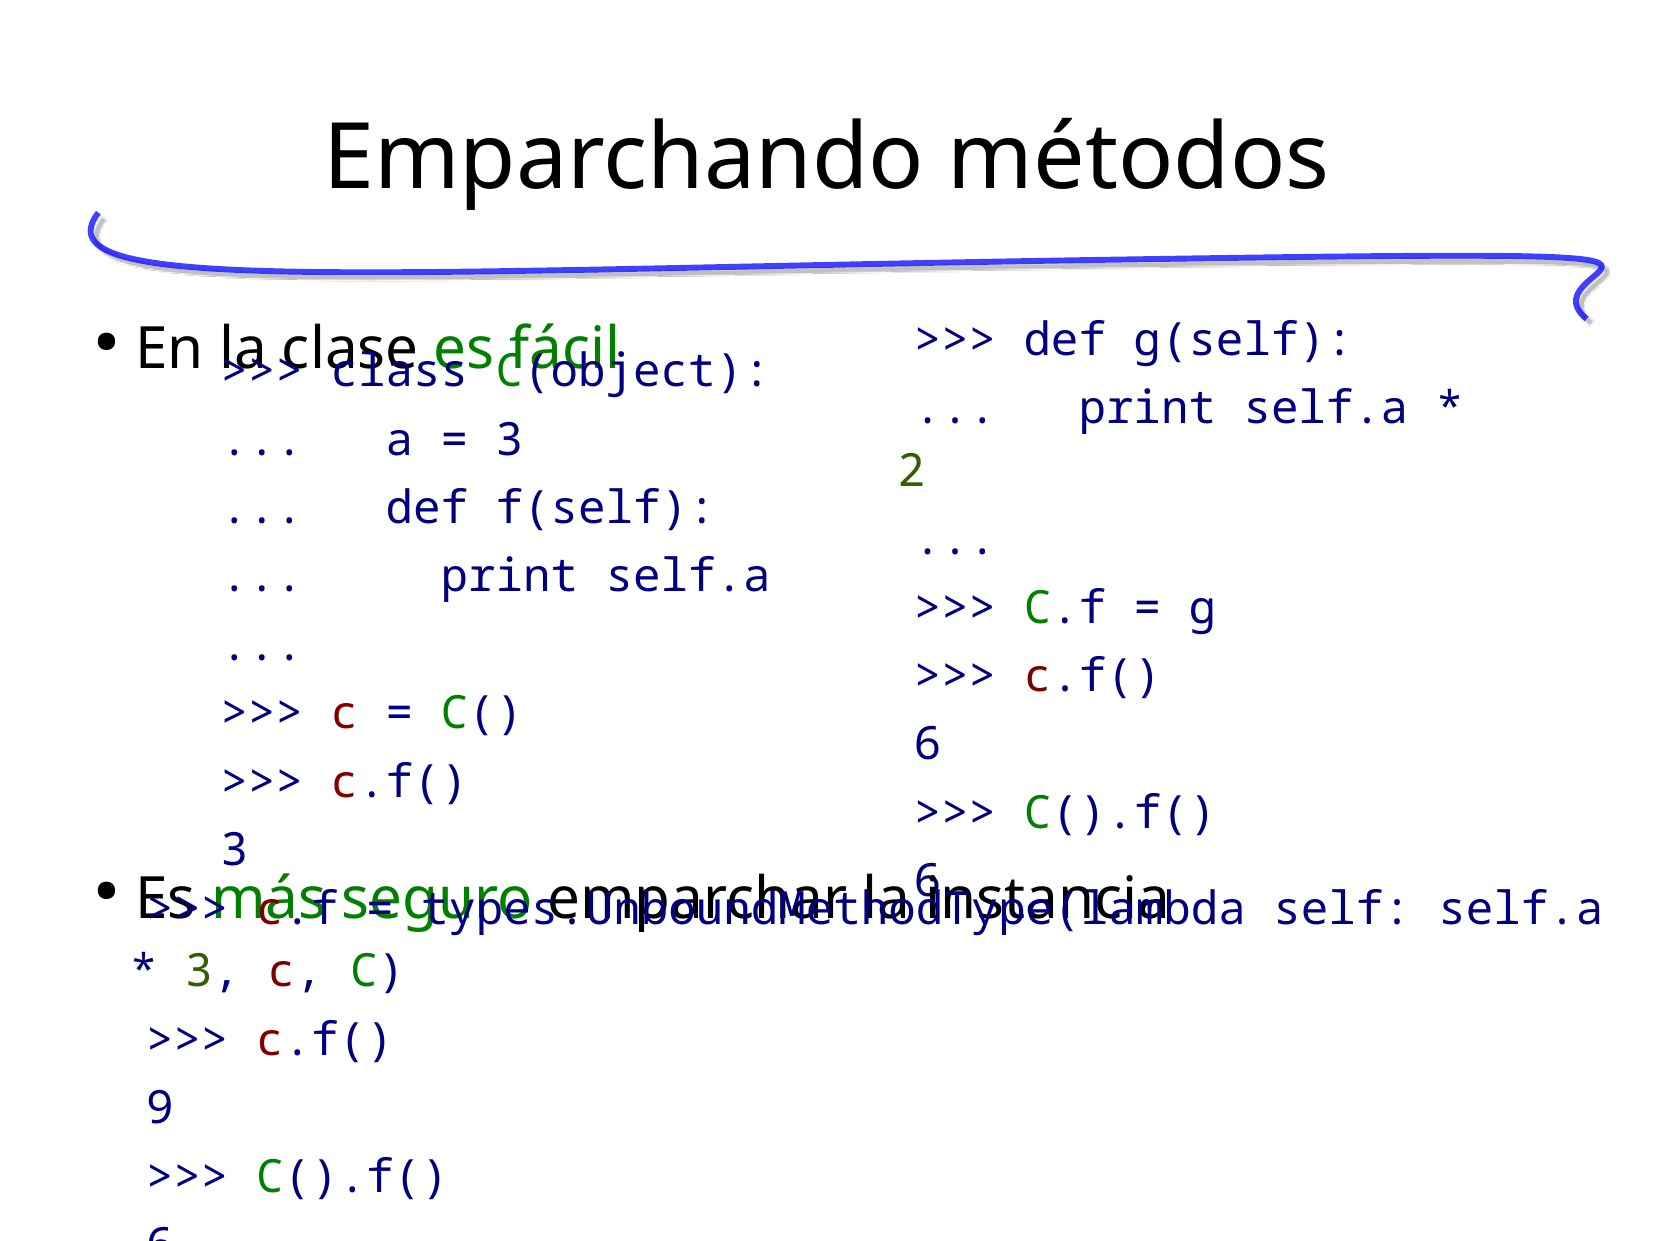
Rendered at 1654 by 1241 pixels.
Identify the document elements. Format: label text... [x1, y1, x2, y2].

text_box Es más seguro emparchar la instancia [94, 845, 1550, 939]
text_box >>> class C(object): ... a = 3 ... def f(self): ... print self.a ... >>> c = C() >>> c.f() 3 [204, 404, 780, 813]
text_box >>> def g(self): ... print self.a * 2 ... >>> C.f = g >>> c.f() 6 >>> C().f() 6 [897, 404, 1473, 813]
subtitle En la clase es fácil [94, 296, 1550, 390]
title Emparchando métodos [82, 49, 1571, 257]
text_box >>> c.f = types.UnboundMethodType(lambda self: self.a * 3, c, C) >>> c.f() 9 >>> C().f() 6 [129, 948, 1654, 1202]
